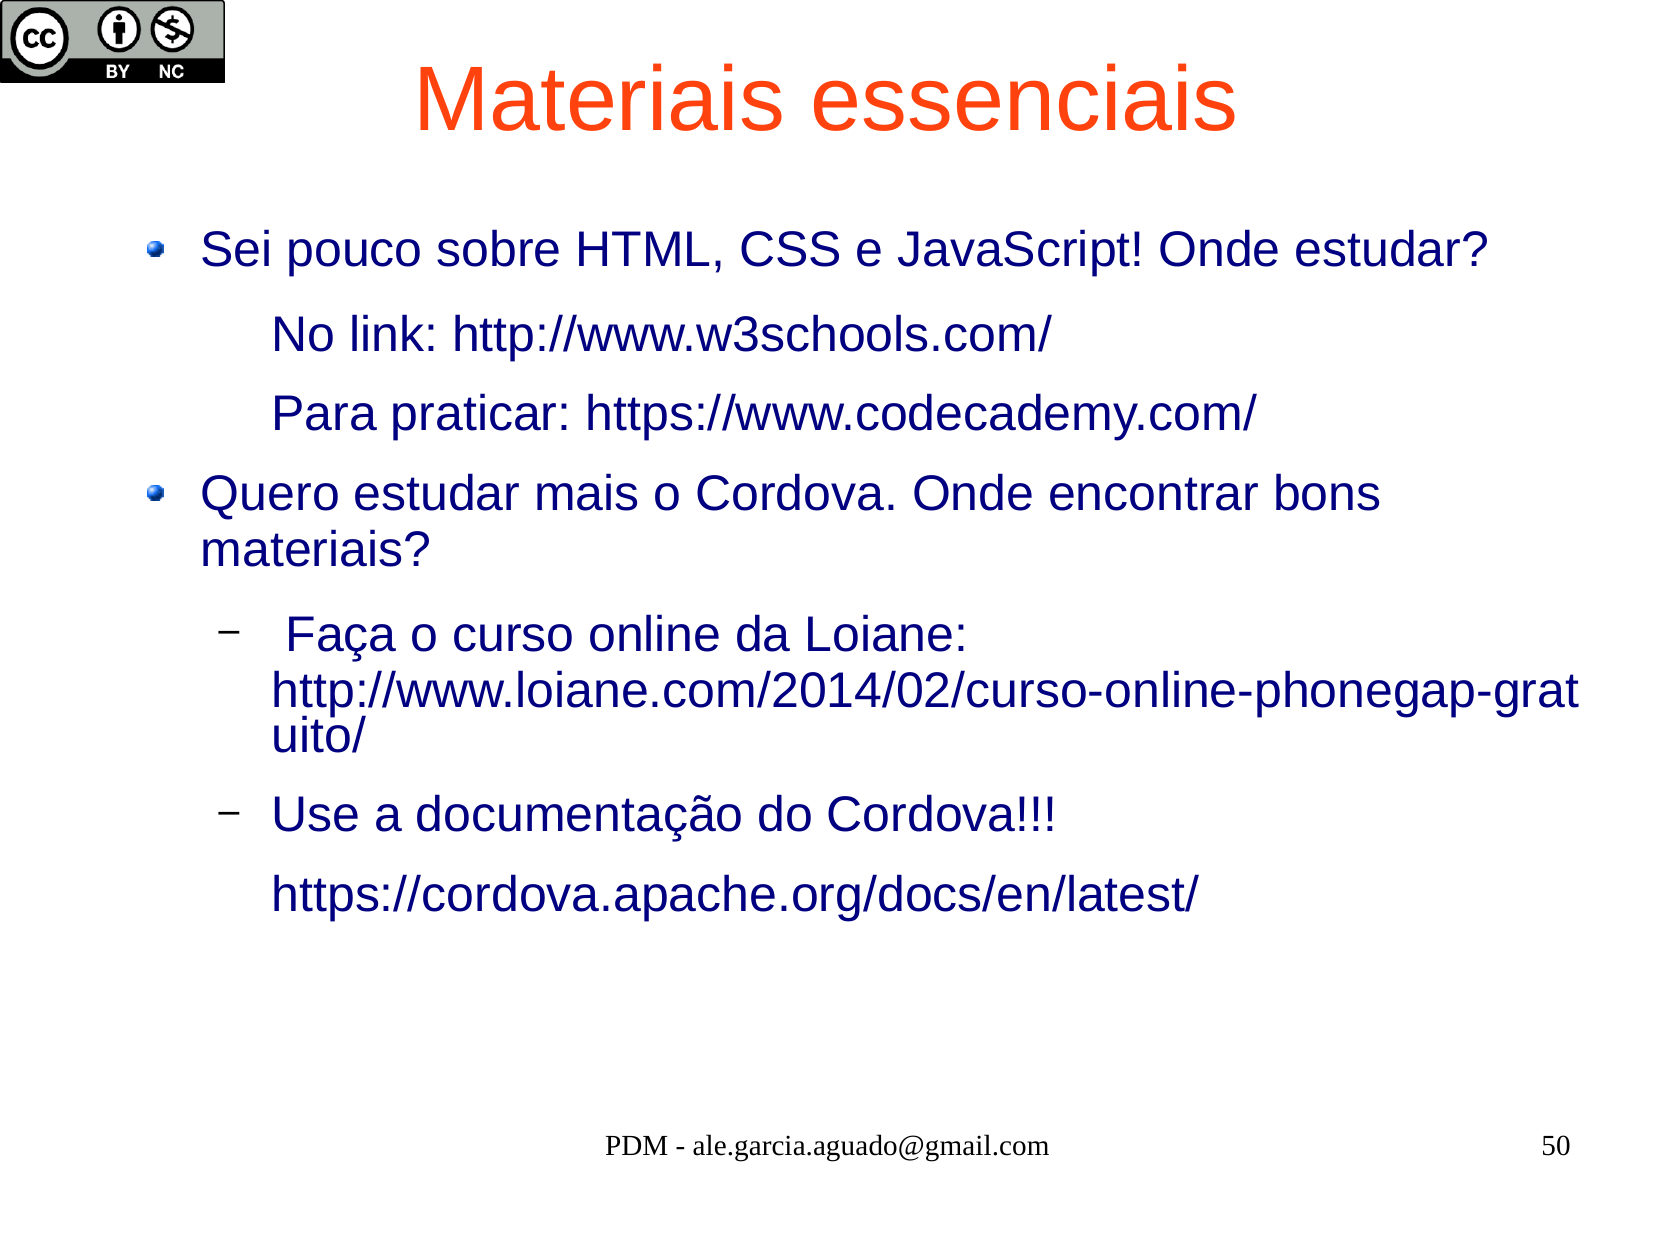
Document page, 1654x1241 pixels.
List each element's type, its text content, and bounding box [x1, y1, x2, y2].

title Materiais essenciais [82, 31, 1571, 166]
picture [0, 0, 225, 83]
list Sei pouco sobre HTML, CSS e JavaScript! Onde estudar? No link: http://www.w3schools.com/ Para praticar: https://www.codecademy.com/ Quero estudar mais o Cordova. Onde encontrar bons materiais? Faça o curso online da Loiane: http://www.loiane.com/2014/02/curso-online-phonegap-gratuito/ Use a documentação do Cordova!!! https://cordova.apache.org/docs/en/latest/ [129, 221, 1601, 1087]
